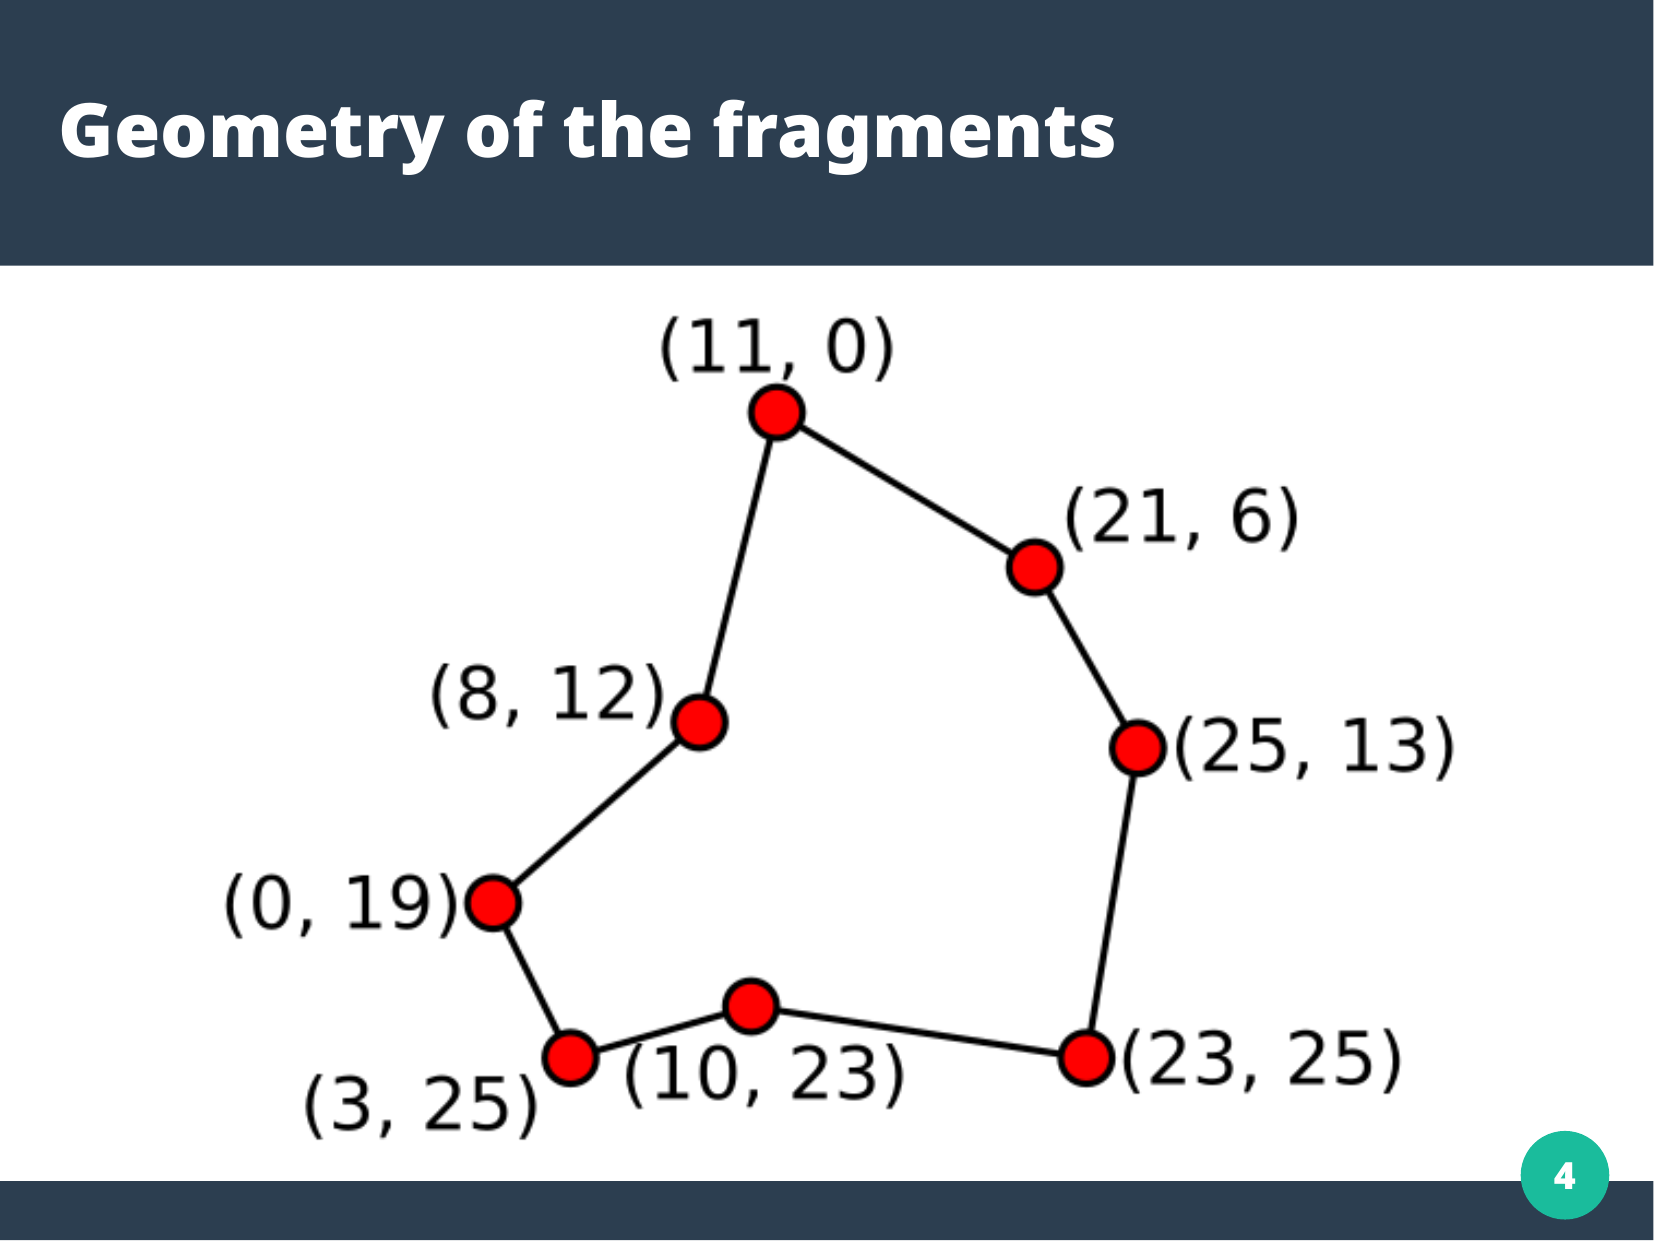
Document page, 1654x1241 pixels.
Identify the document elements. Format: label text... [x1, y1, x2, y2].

picture [210, 284, 1474, 1163]
title Geometry of the fragments [59, 49, 1595, 207]
